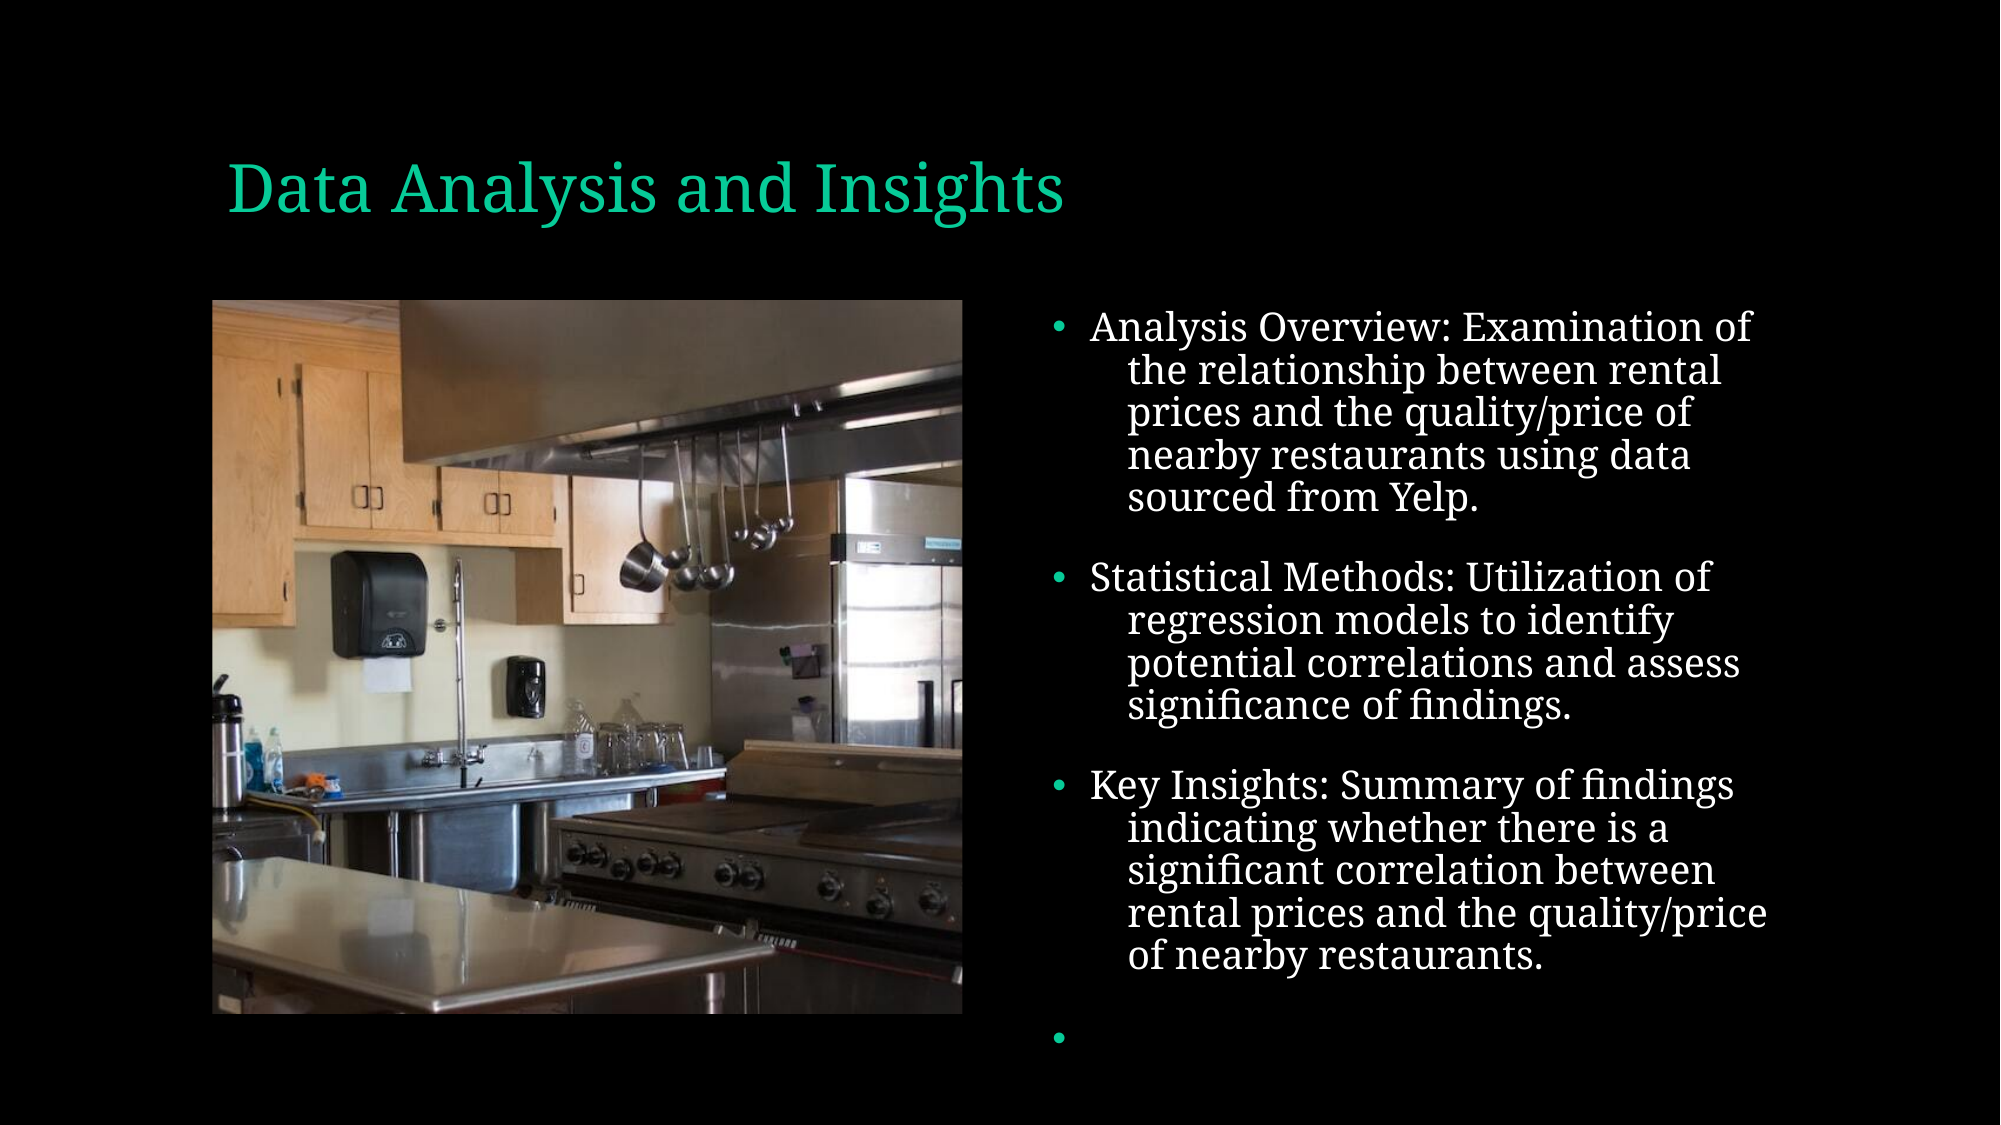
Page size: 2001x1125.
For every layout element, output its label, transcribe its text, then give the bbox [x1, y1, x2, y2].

title Data Analysis and Insights [212, 59, 1788, 235]
picture [212, 299, 963, 1014]
list Analysis Overview: Examination of the relationship between rental prices and the quality/price of nearby restaurants using data sourced from Yelp. Statistical Methods: Utilization of regression models to identify potential correlations and assess significance of findings. Key Insights: Summary of findings indicating whether there is a significant correlation between rental prices and the quality/price of nearby restaurants. [1037, 299, 1788, 1014]
